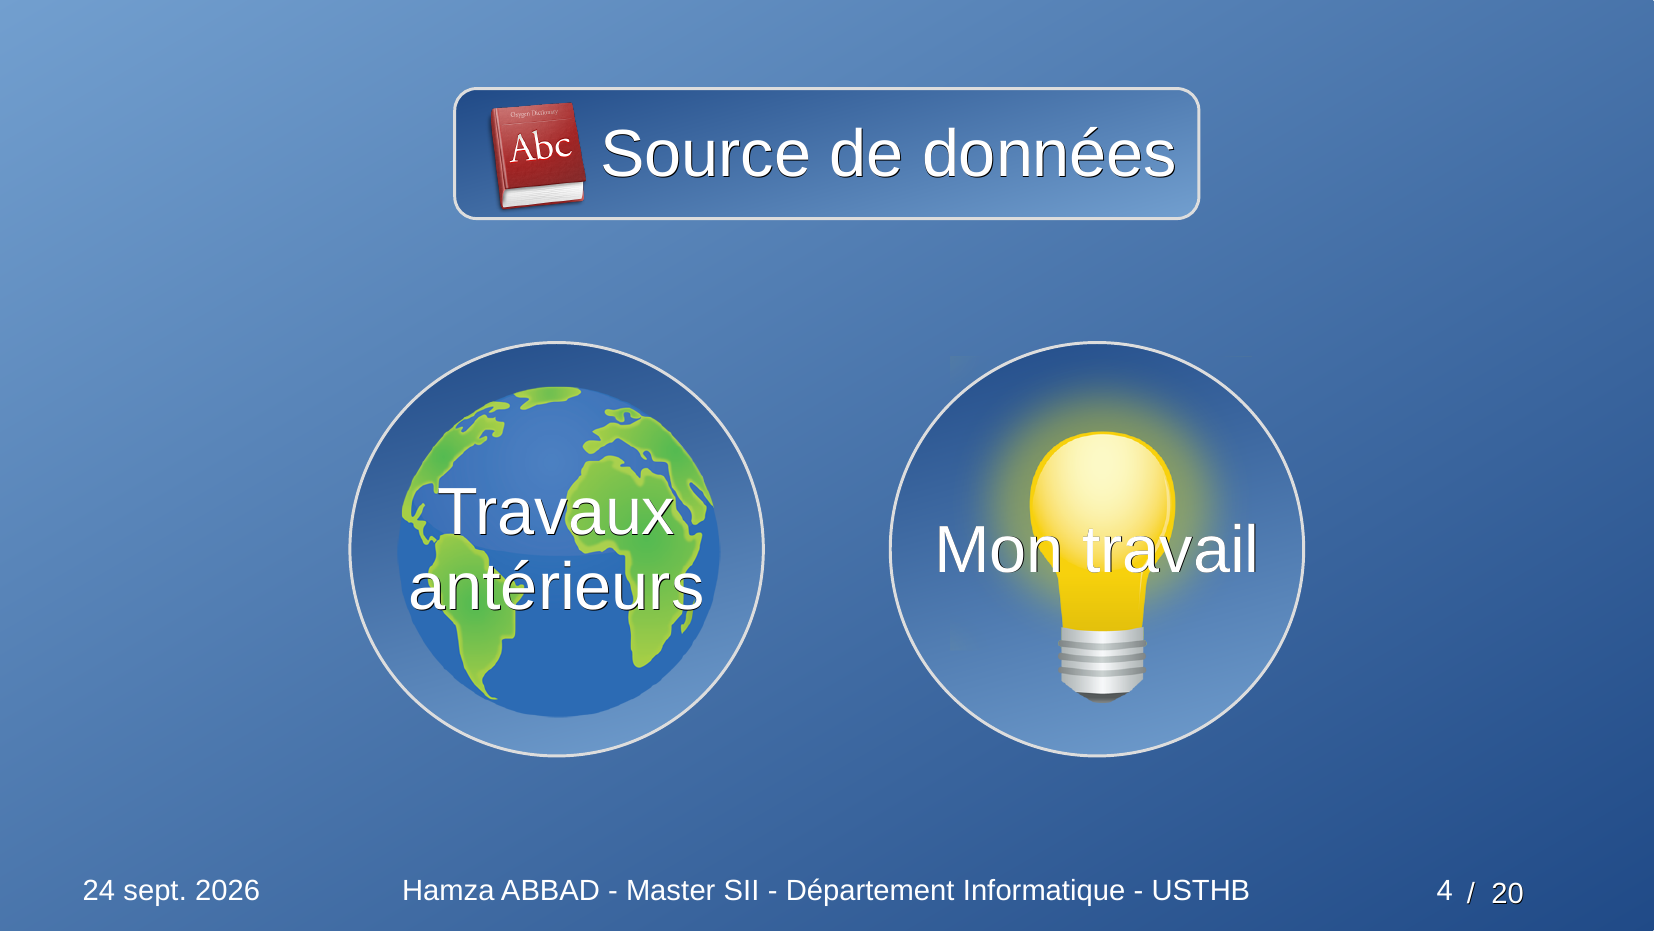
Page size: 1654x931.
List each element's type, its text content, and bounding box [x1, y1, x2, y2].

text_box Mon travail [890, 342, 1304, 756]
text_box Travaux antérieurs [349, 342, 764, 756]
text_box Source de données [454, 88, 1199, 219]
picture [484, 100, 597, 213]
